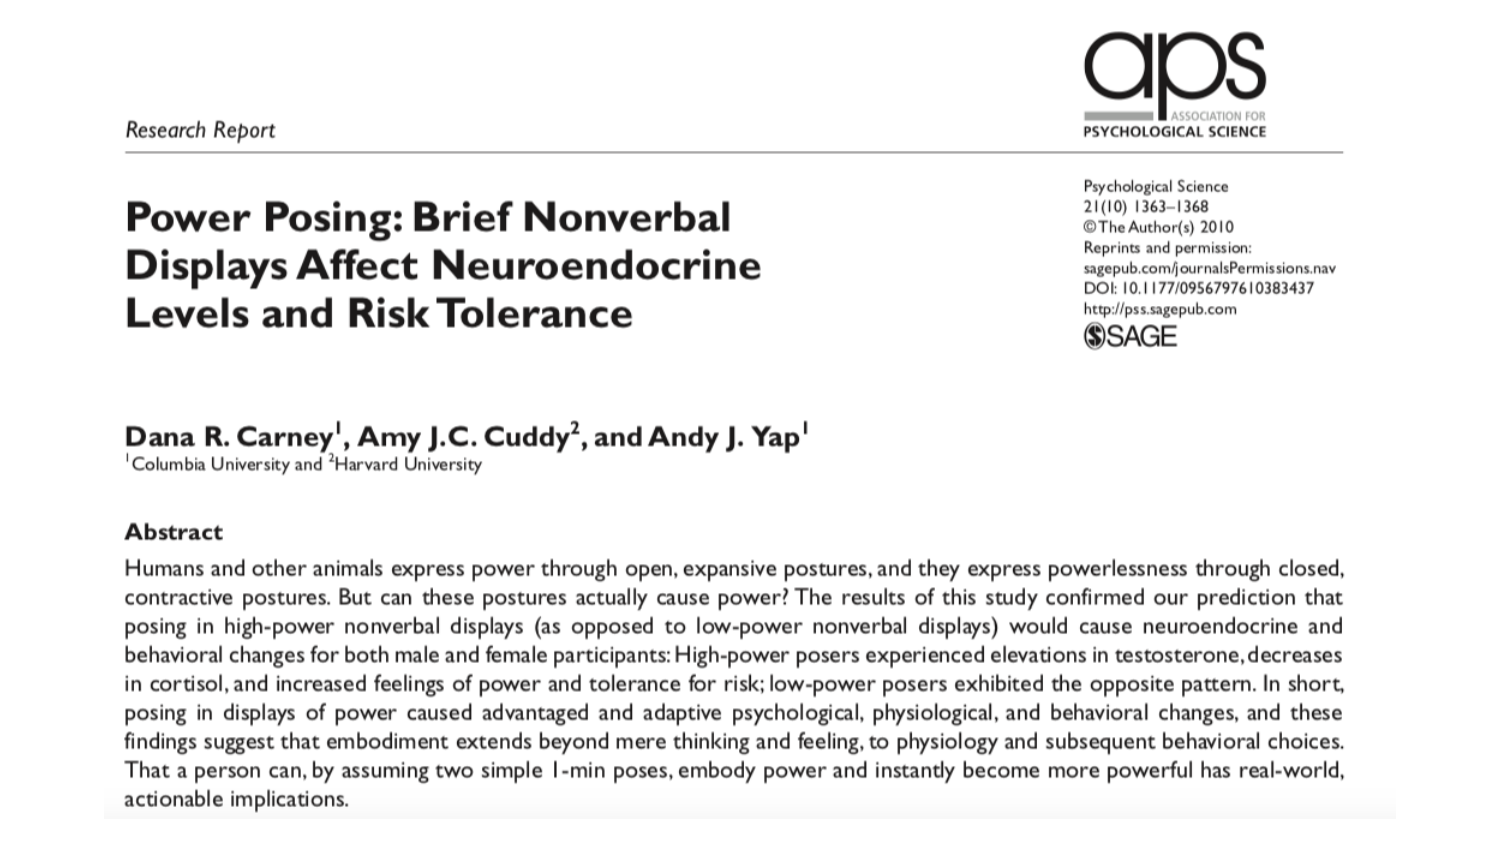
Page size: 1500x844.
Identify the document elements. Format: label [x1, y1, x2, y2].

picture [104, 24, 1396, 819]
